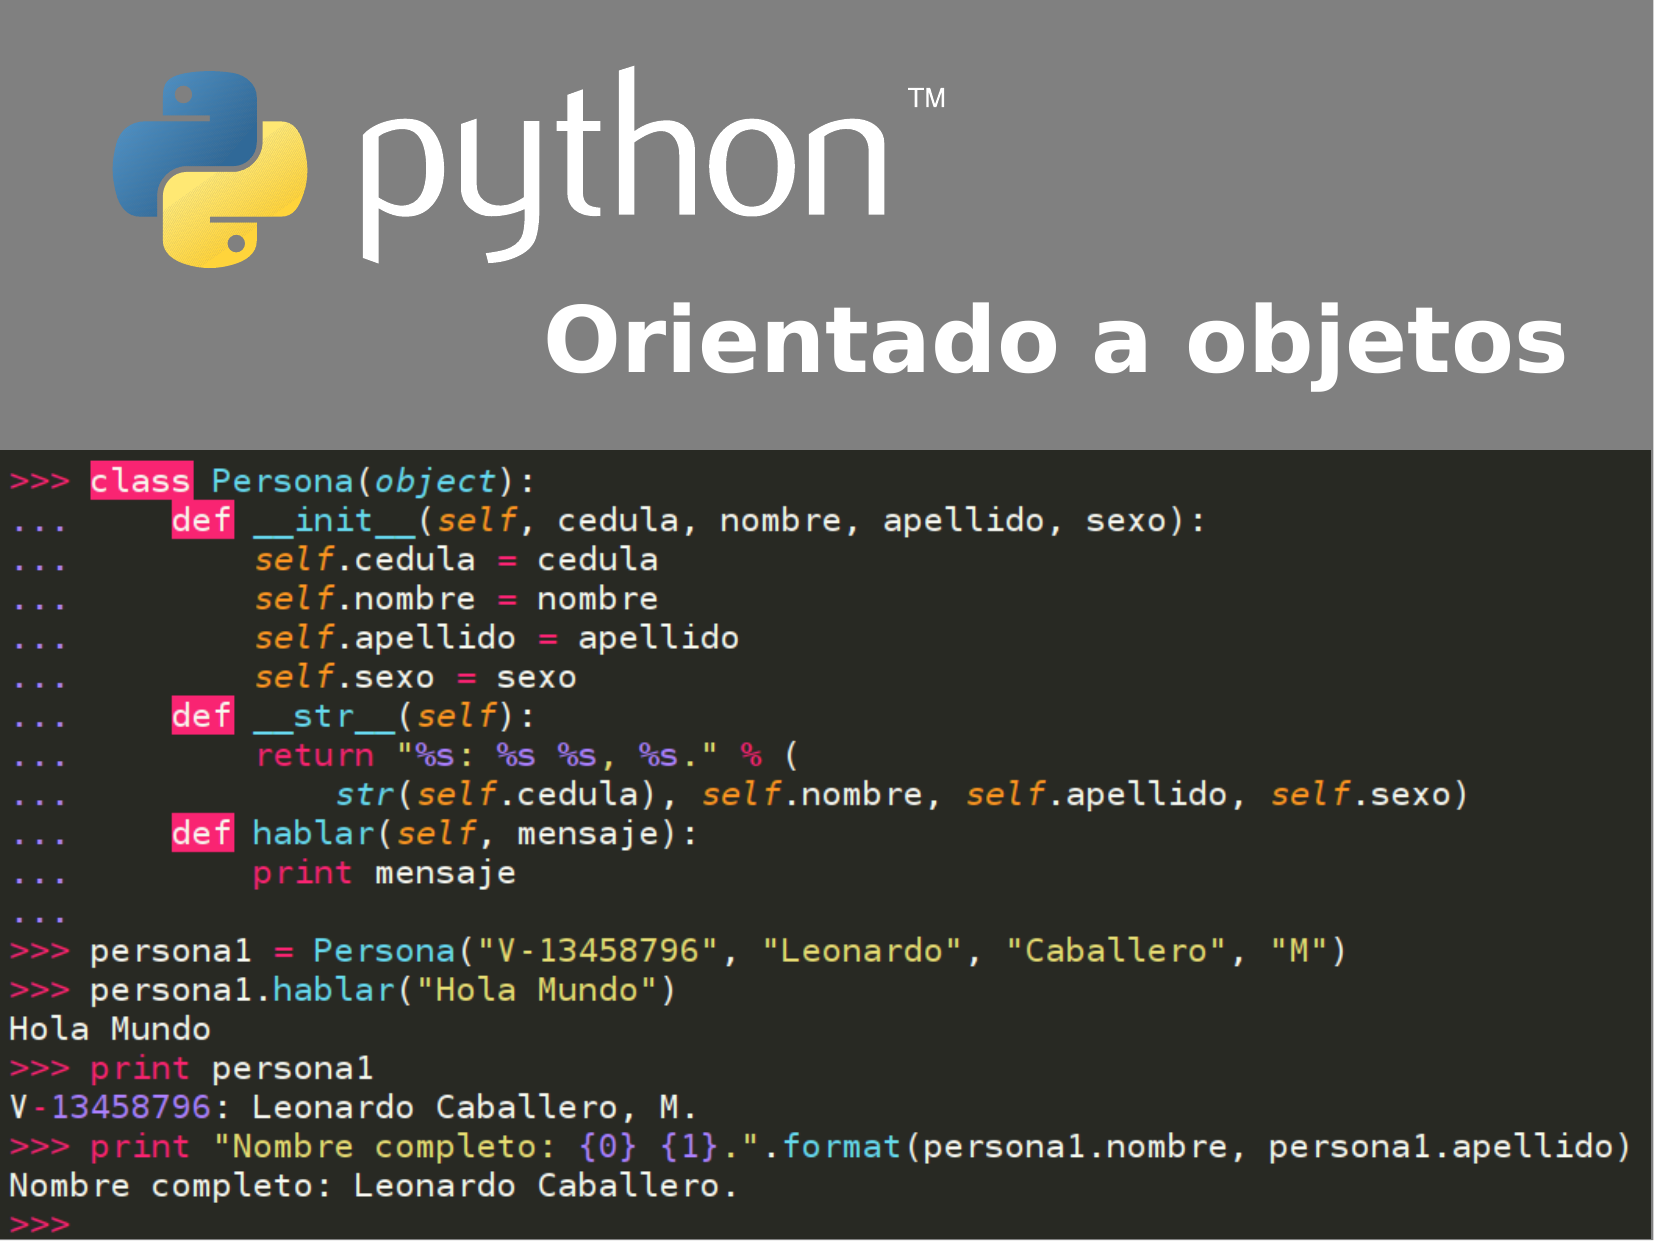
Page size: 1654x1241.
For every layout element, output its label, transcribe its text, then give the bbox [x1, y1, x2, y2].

picture [101, 59, 957, 301]
text_box [0, 0, 1654, 1241]
text_box Orientado a objetos [529, 279, 1586, 402]
picture [0, 450, 1651, 1239]
